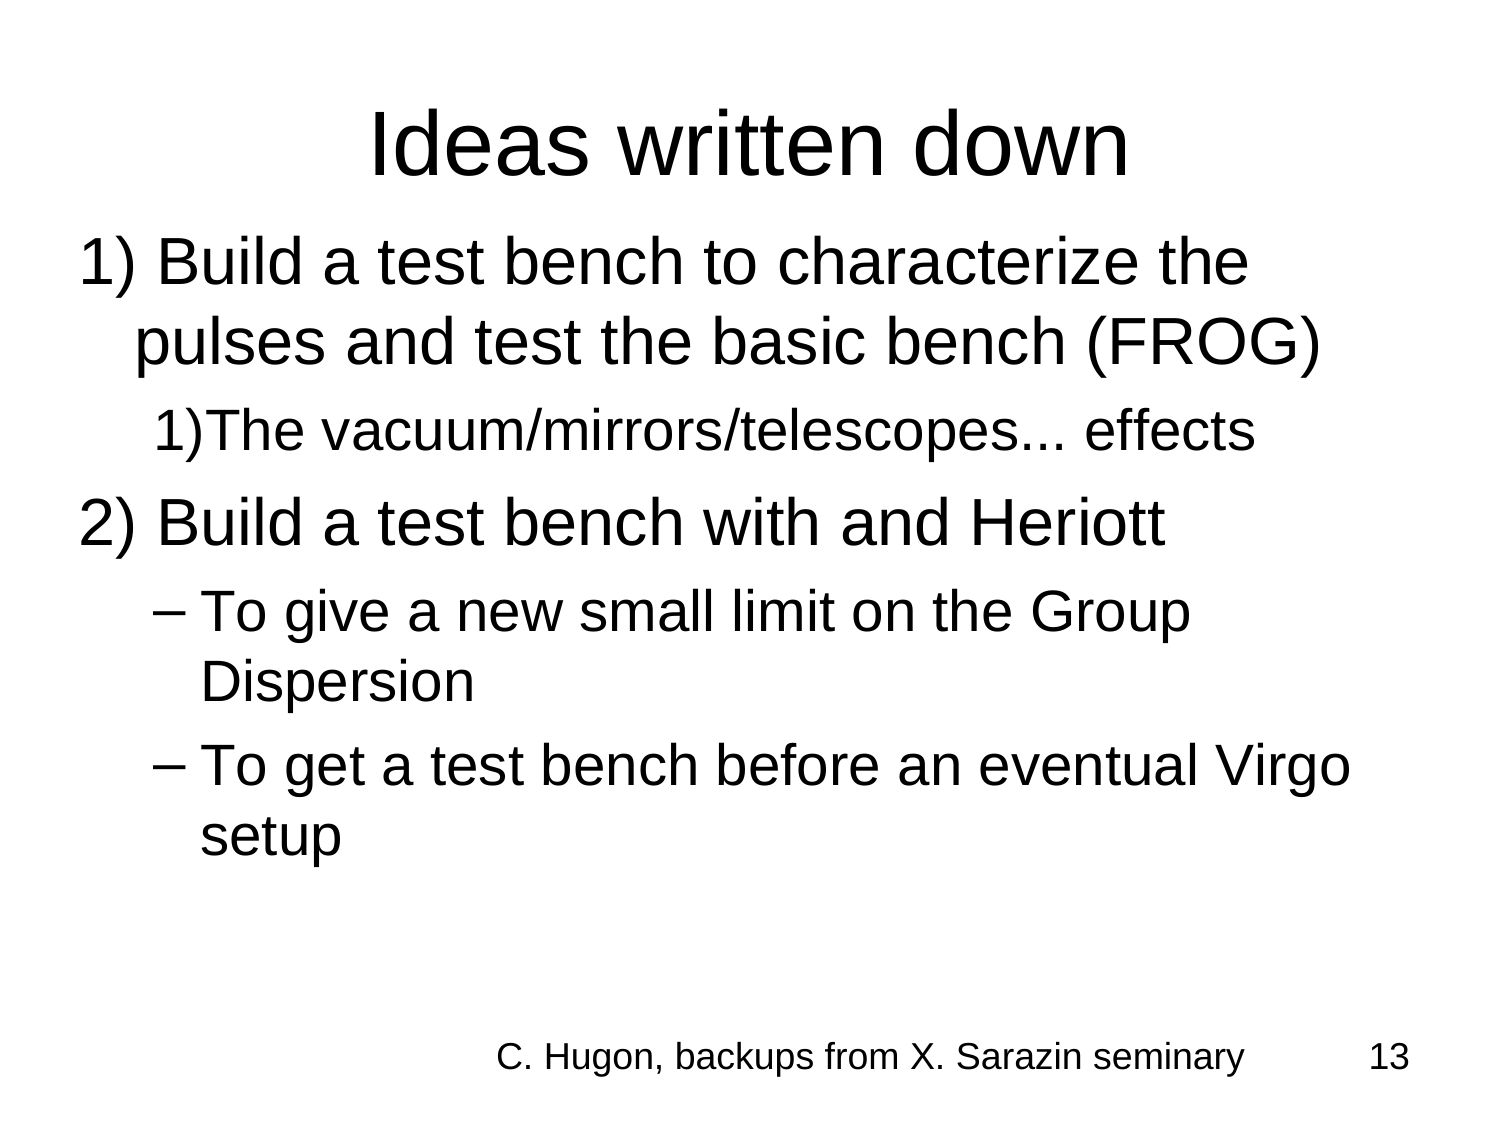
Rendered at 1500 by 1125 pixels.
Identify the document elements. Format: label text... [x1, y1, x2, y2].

list Build a test bench to characterize the pulses and test the basic bench (FROG) The vacuum/mirrors/telescopes... effects Build a test bench with and Heriott To give a new small limit on the Group Dispersion To get a test bench before an eventual Virgo setup [63, 209, 1414, 1021]
title Ideas written down [75, 45, 1426, 233]
